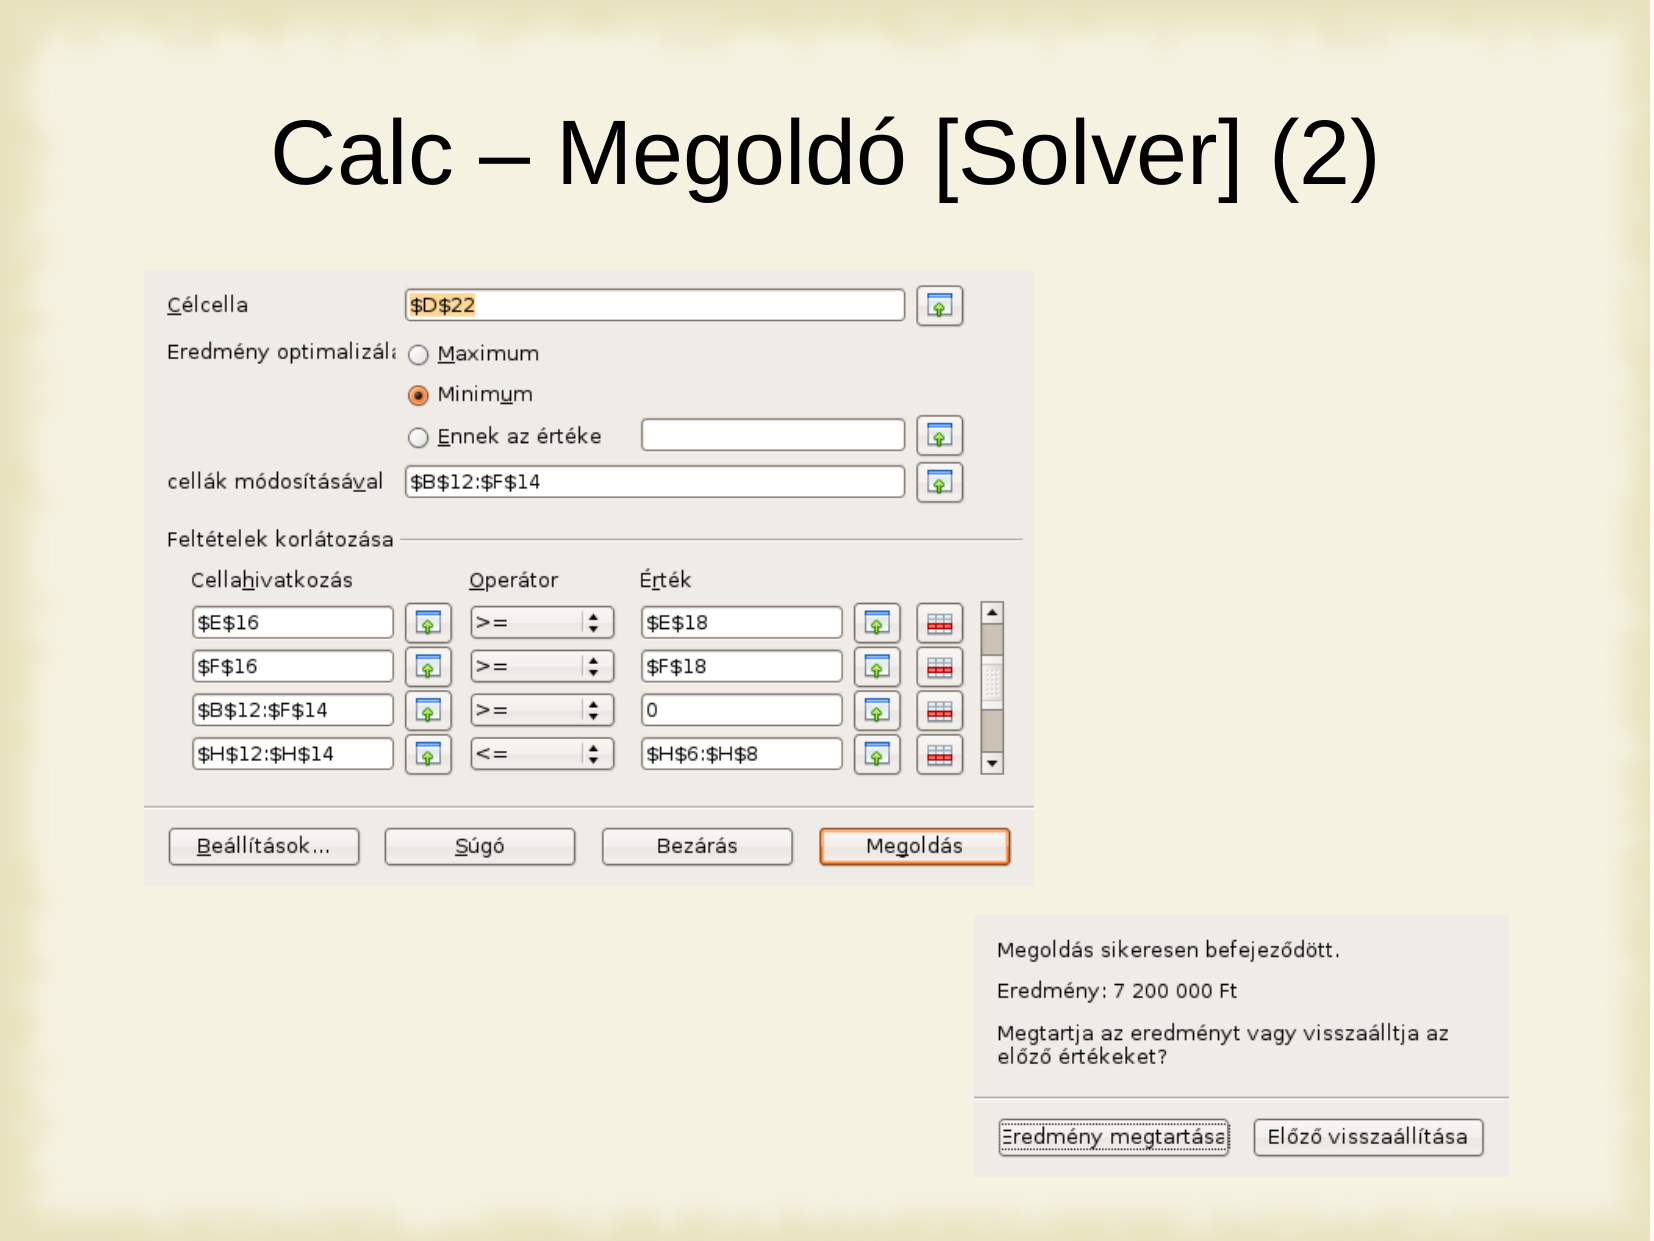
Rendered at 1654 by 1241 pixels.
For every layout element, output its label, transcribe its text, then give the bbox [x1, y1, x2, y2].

title Calc – Megoldó [Solver] (2) [82, 56, 1571, 250]
picture [0, 0, 1651, 1241]
